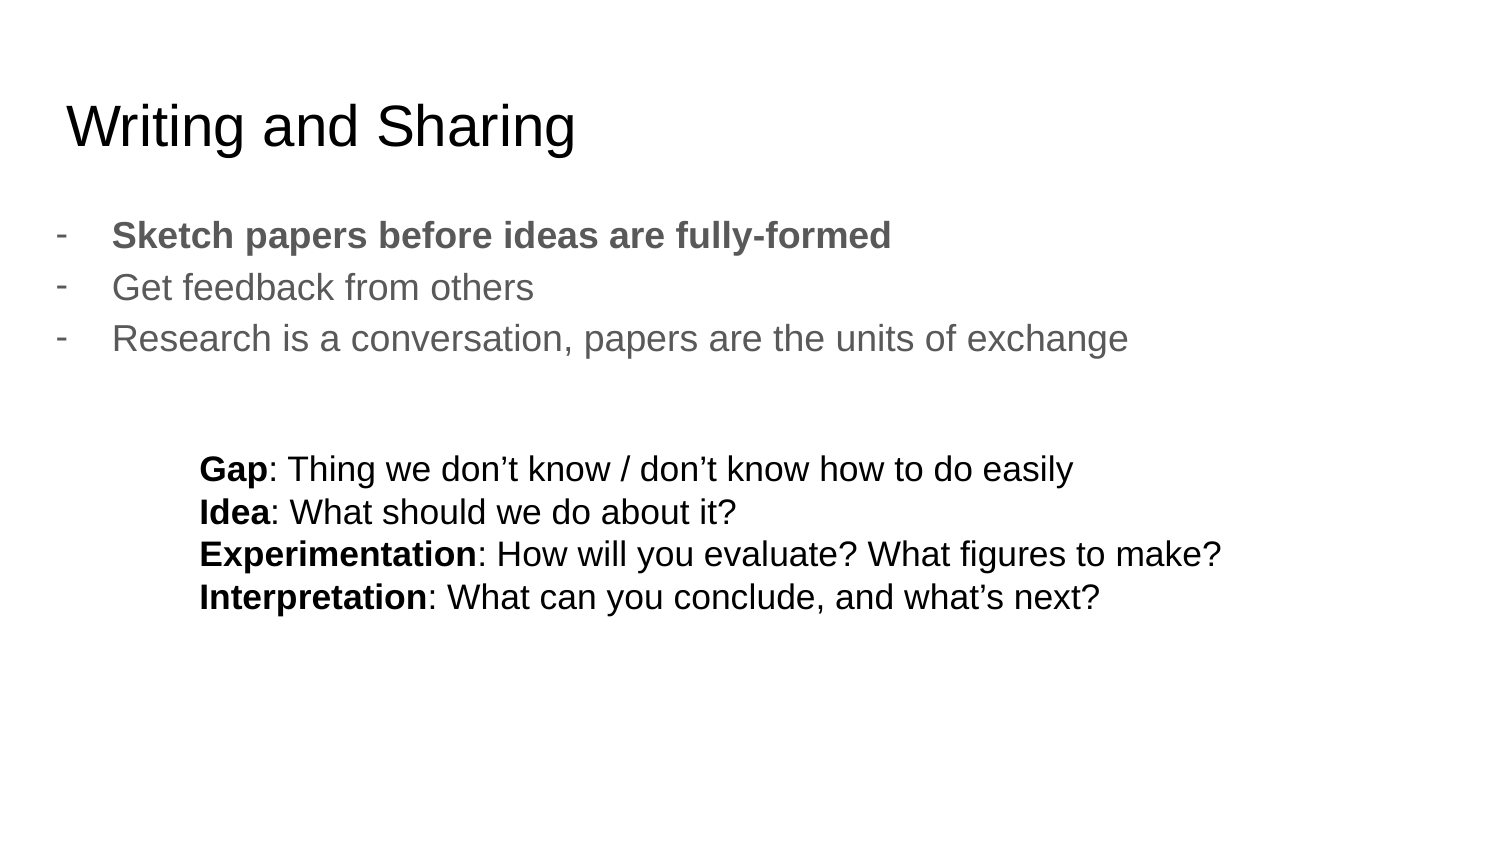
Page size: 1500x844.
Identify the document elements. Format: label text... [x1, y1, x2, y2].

text_box Gap: Thing we don’t know / don’t know how to do easily Idea: What should we do about it? Experimentation: How will you evaluate? What figures to make? Interpretation: What can you conclude, and what’s next? [184, 431, 1316, 677]
title Writing and Sharing [51, 72, 1449, 167]
list Sketch papers before ideas are fully-formed Get feedback from others Research is a conversation, papers are the units of exchange [21, 189, 1235, 375]
